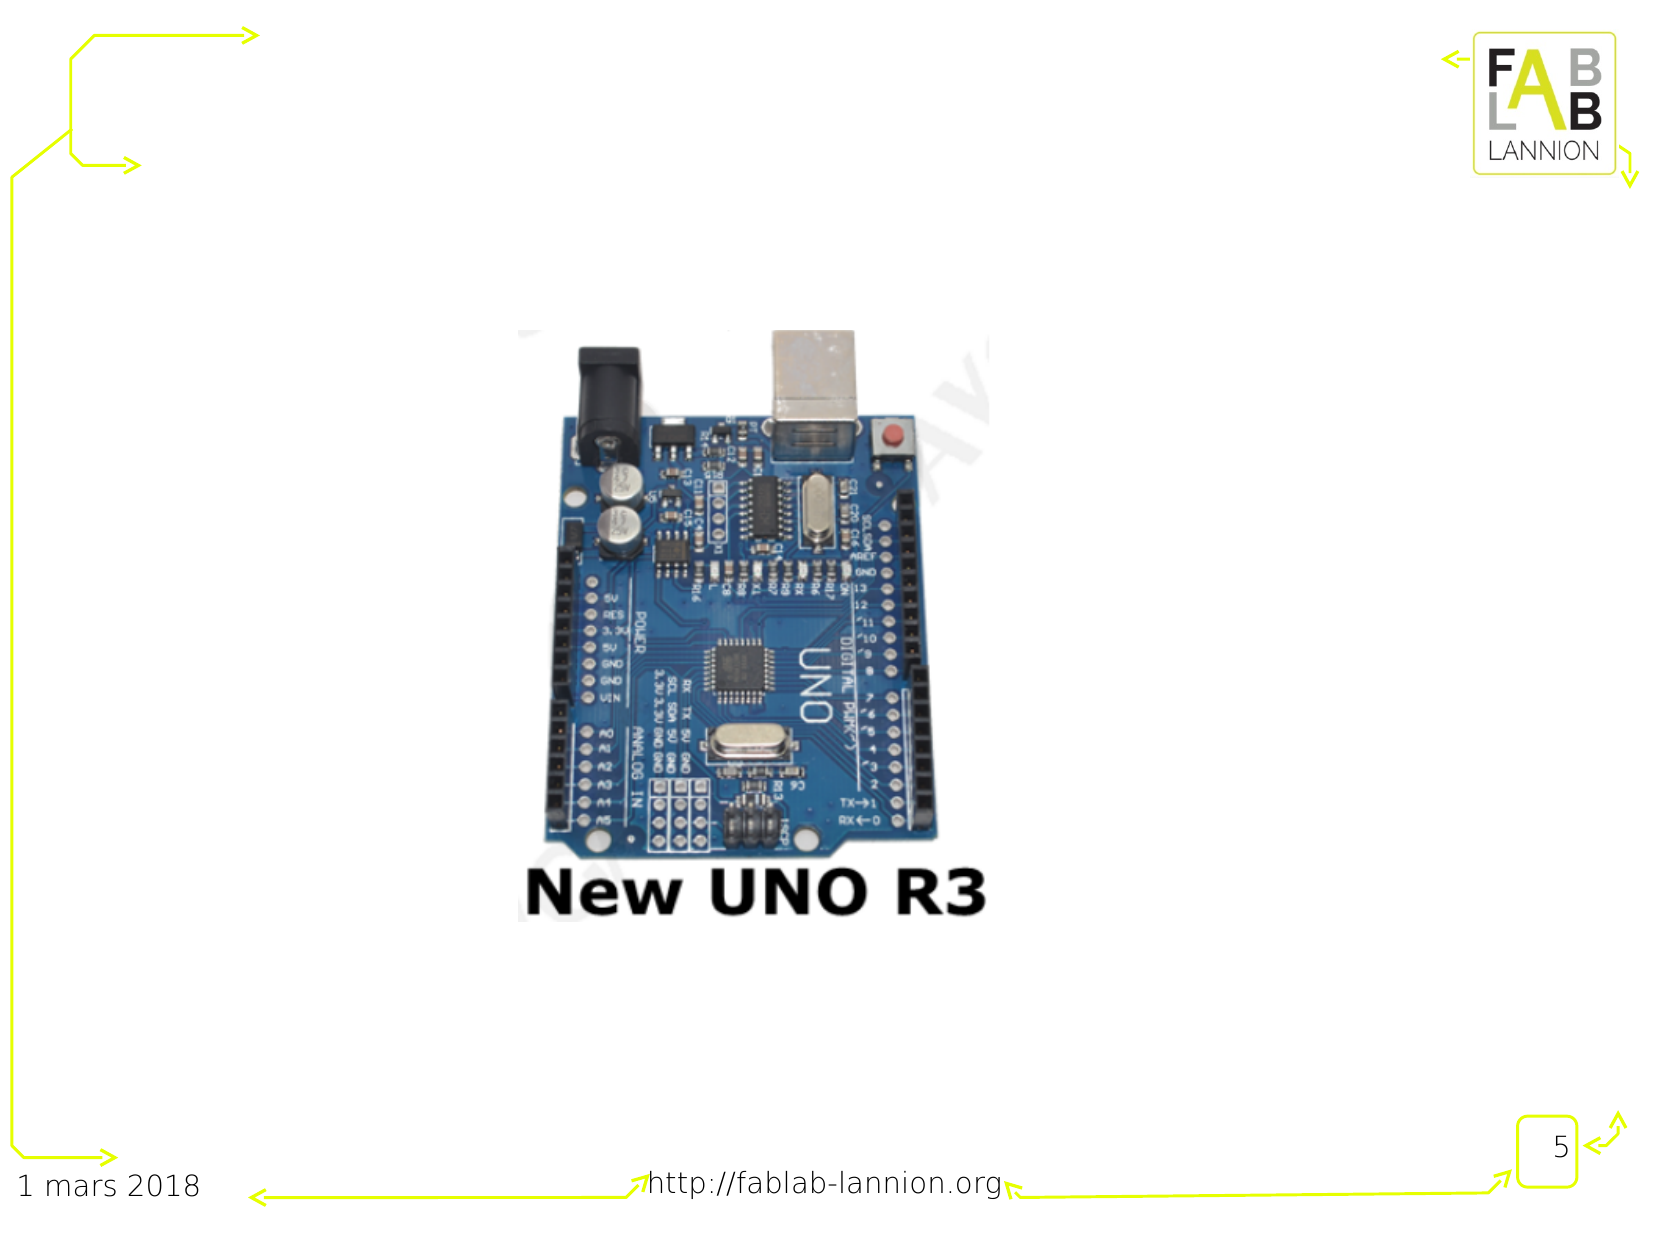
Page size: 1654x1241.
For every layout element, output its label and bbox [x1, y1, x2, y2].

picture [518, 330, 1016, 922]
picture [1470, 29, 1619, 178]
